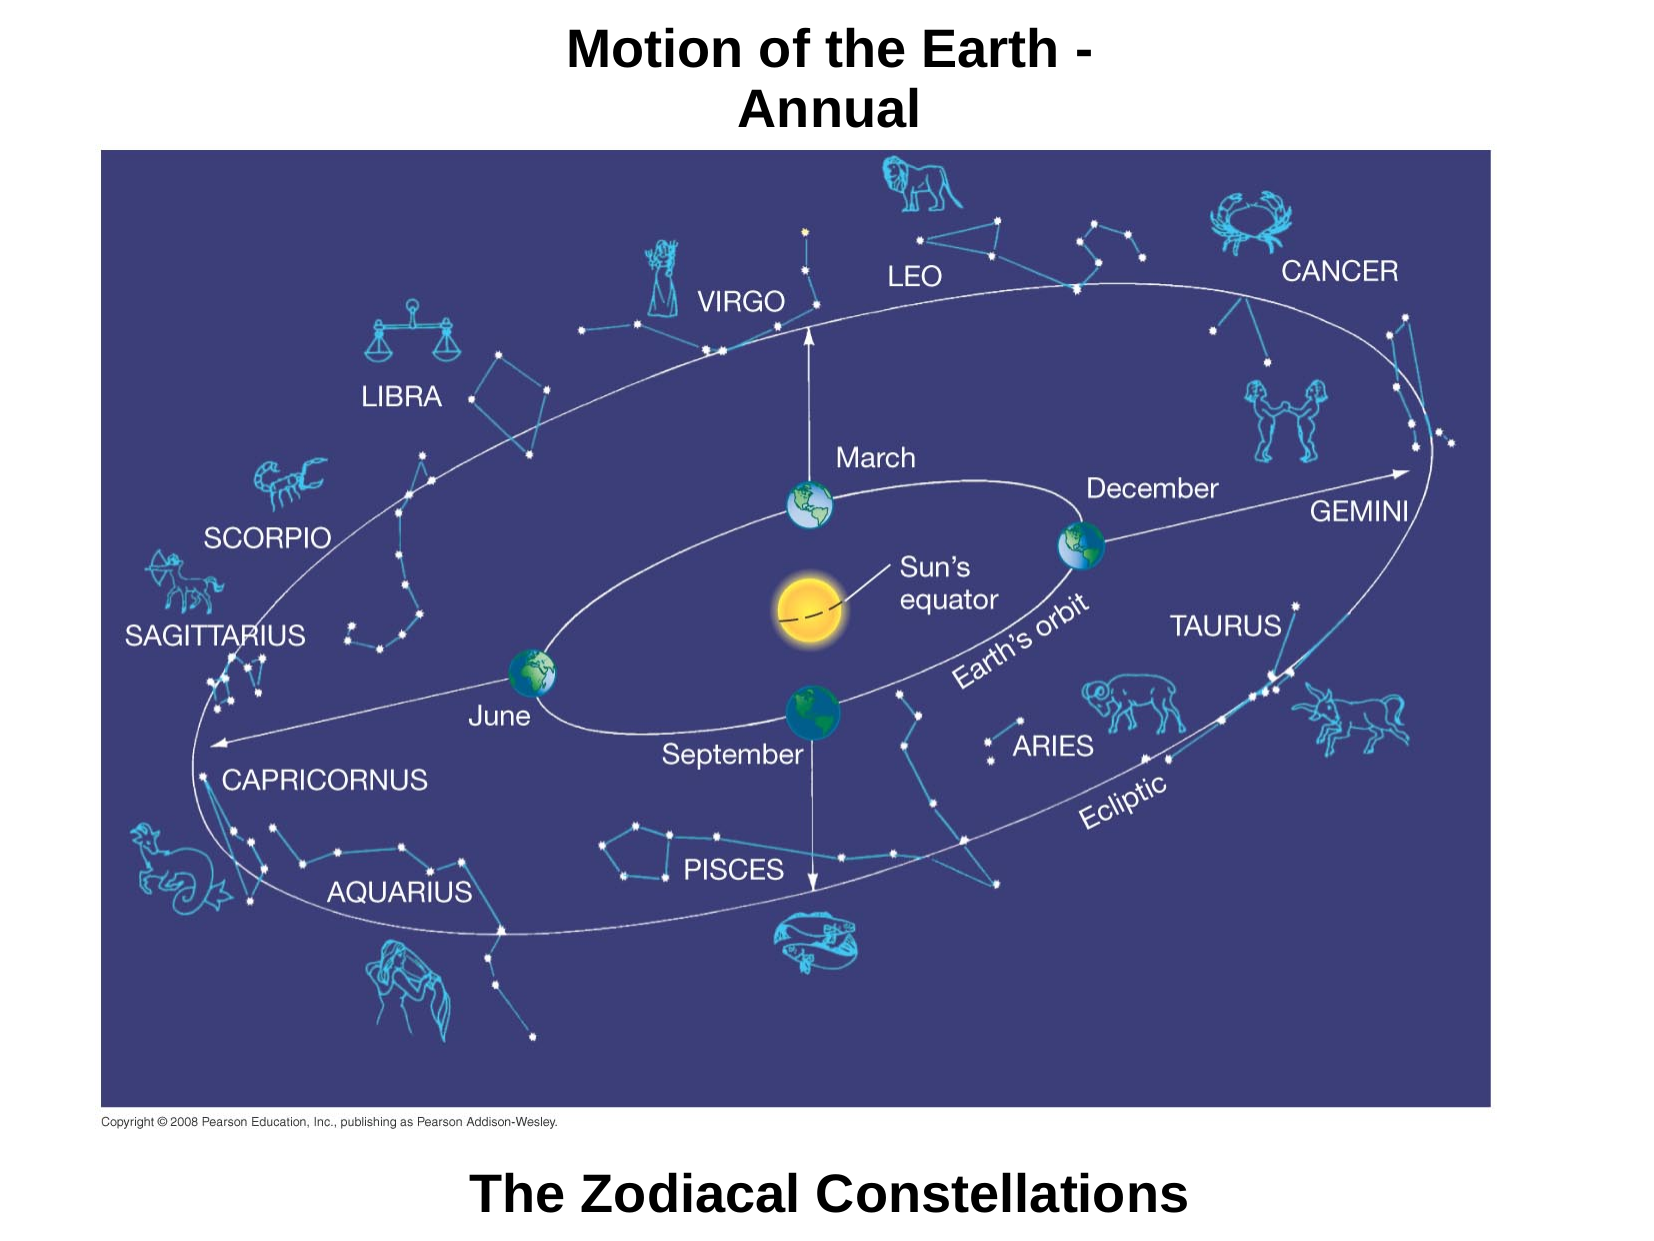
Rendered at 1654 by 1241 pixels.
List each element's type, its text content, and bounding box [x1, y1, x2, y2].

picture [95, 144, 1497, 1138]
text_box The Zodiacal Constellations [451, 1156, 1209, 1234]
text_box Motion of the Earth - Annual [451, 10, 1209, 144]
